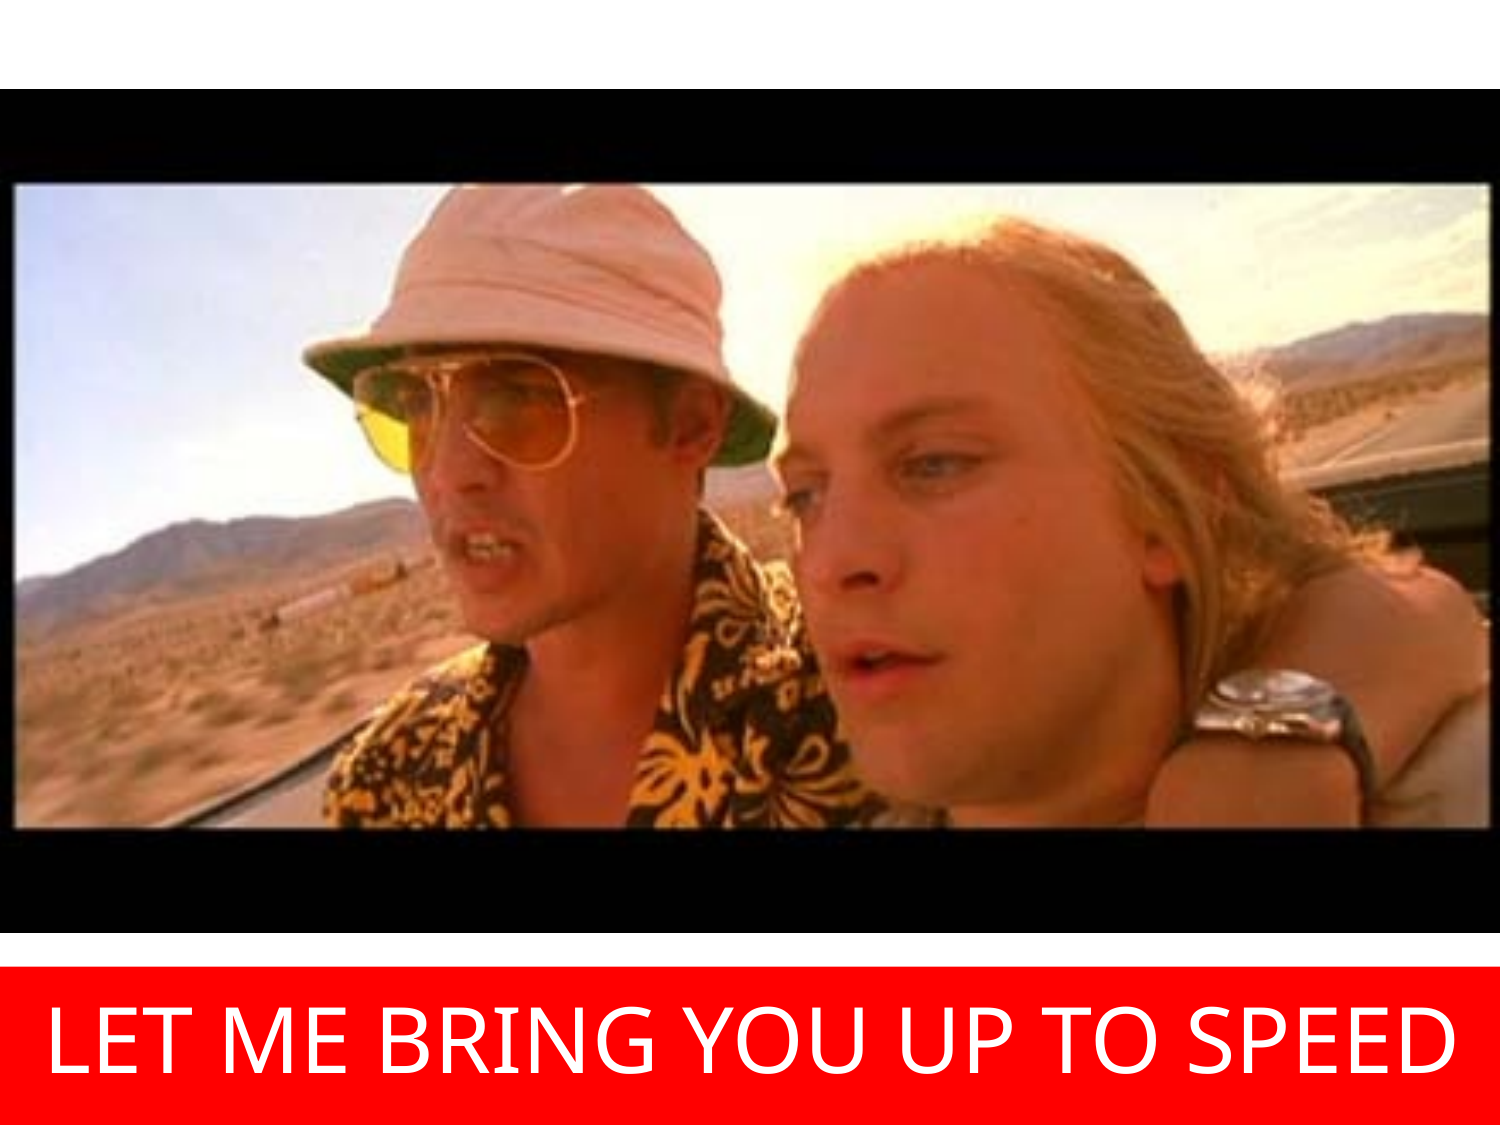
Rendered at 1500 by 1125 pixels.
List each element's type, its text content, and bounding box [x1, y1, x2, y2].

picture [0, 89, 1500, 933]
list LET ME BRING YOU UP TO SPEED [28, 974, 1478, 1125]
